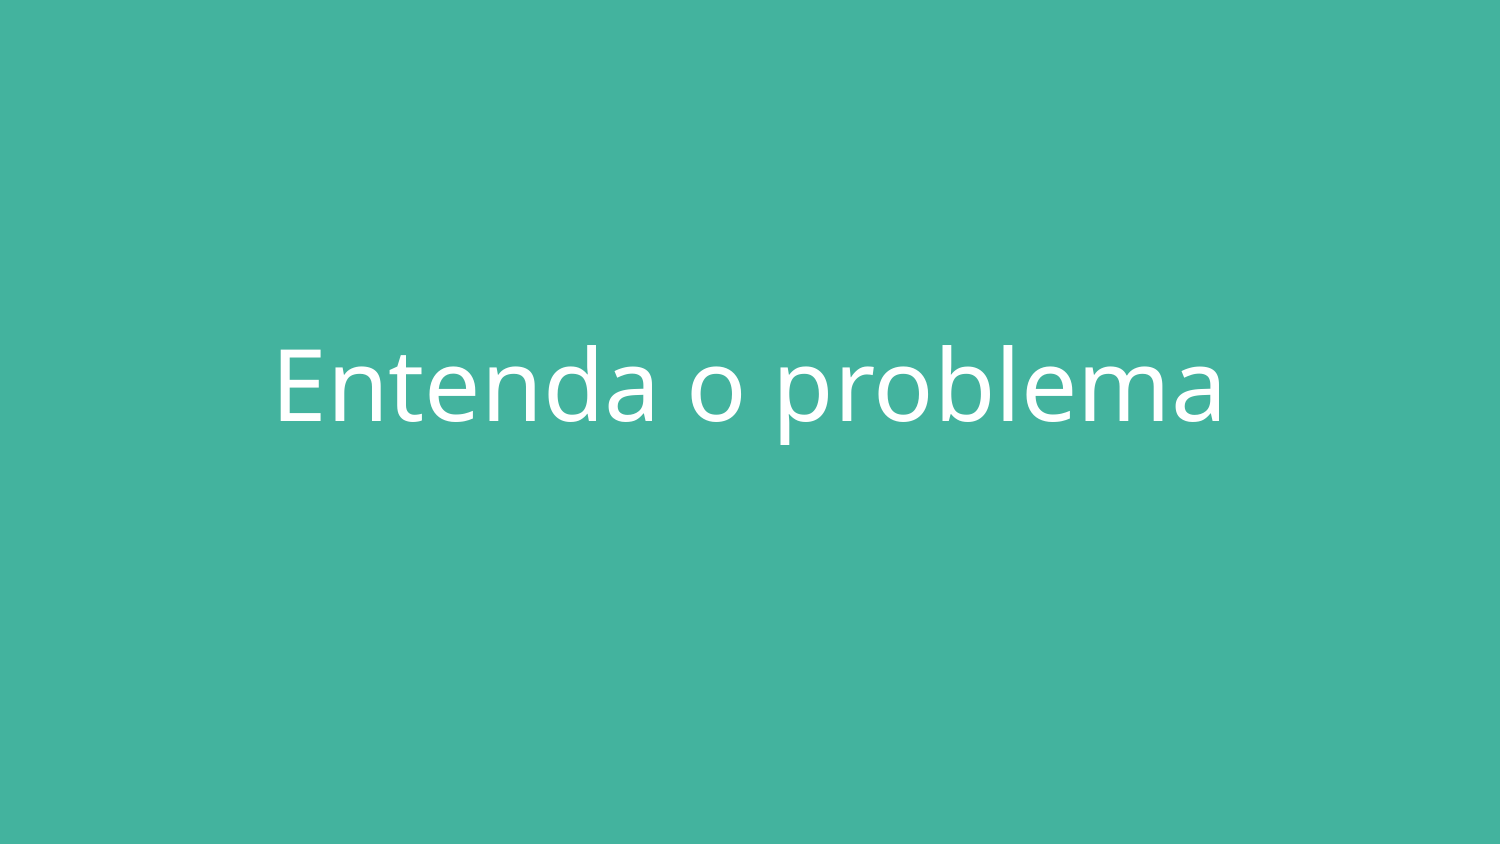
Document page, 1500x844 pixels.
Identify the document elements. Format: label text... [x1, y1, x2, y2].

title Entenda o problema [83, 233, 1417, 529]
